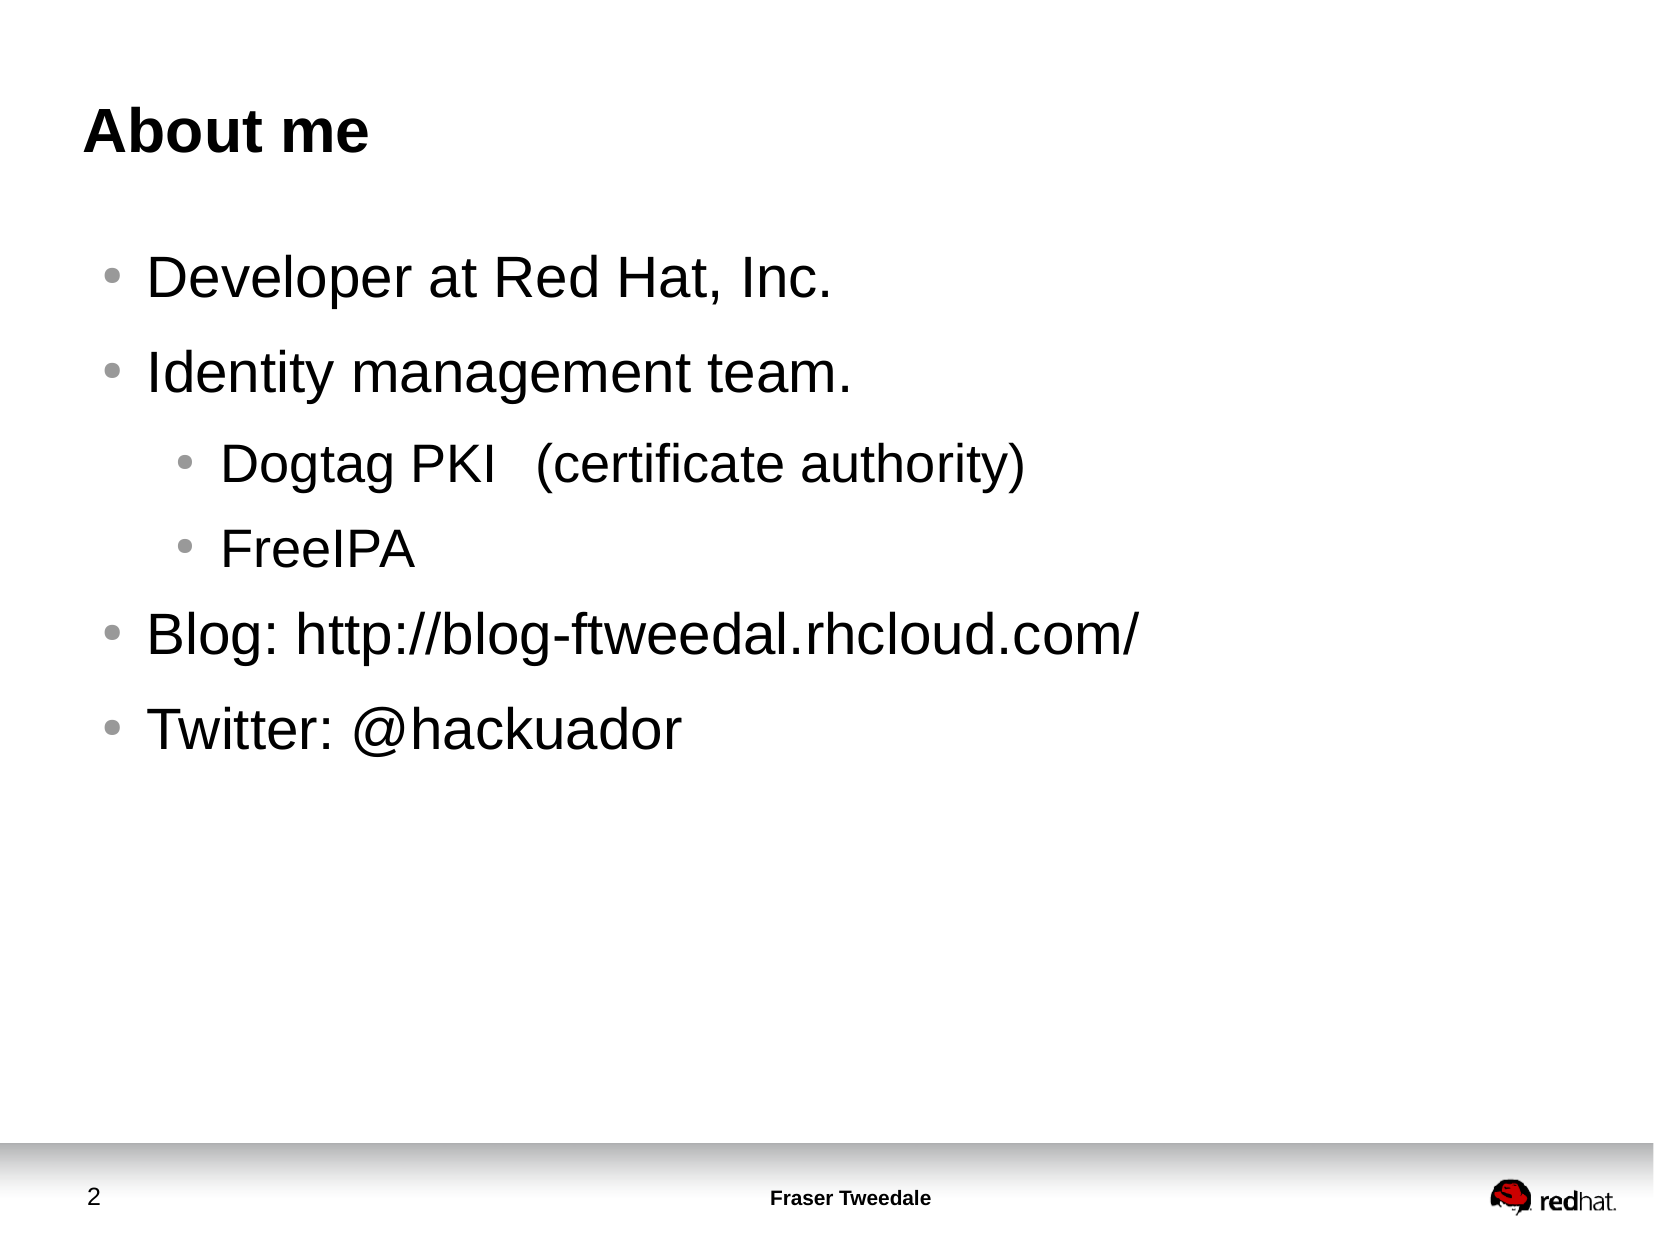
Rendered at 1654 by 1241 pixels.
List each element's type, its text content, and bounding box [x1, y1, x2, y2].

list Developer at Red Hat, Inc. Identity management team. Dogtag PKI (certificate authority) FreeIPA Blog: http://blog-ftweedal.rhcloud.com/ Twitter: @hackuador [86, 244, 1576, 1039]
title About me [82, 37, 1571, 226]
picture [0, 1143, 1654, 1241]
